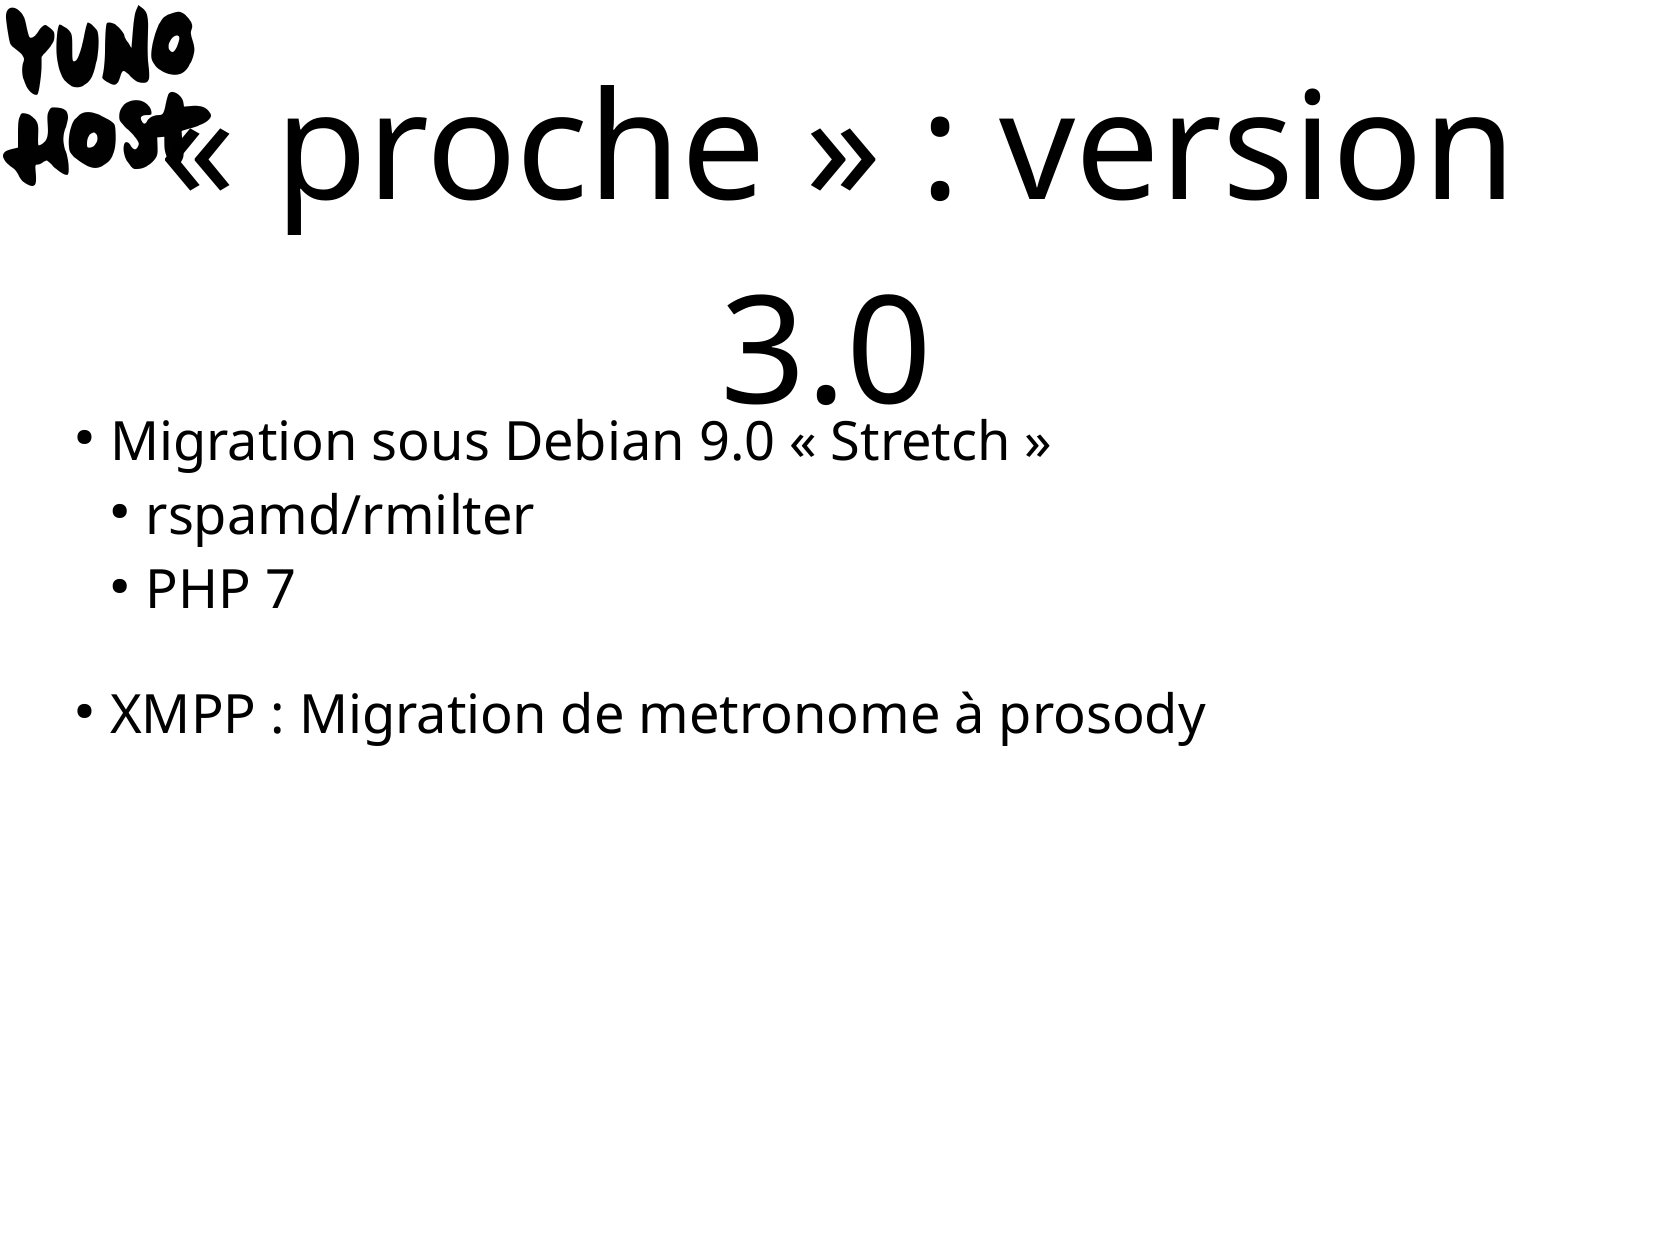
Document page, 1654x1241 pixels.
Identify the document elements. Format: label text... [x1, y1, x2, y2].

title Le FuturTM « proche » : version 3.0 [82, 13, 1571, 270]
picture [3, 5, 211, 186]
text_box Migration sous Debian 9.0 « Stretch » rspamd/rmilter PHP 7 XMPP : Migration de metronome à prosody [60, 394, 1576, 728]
